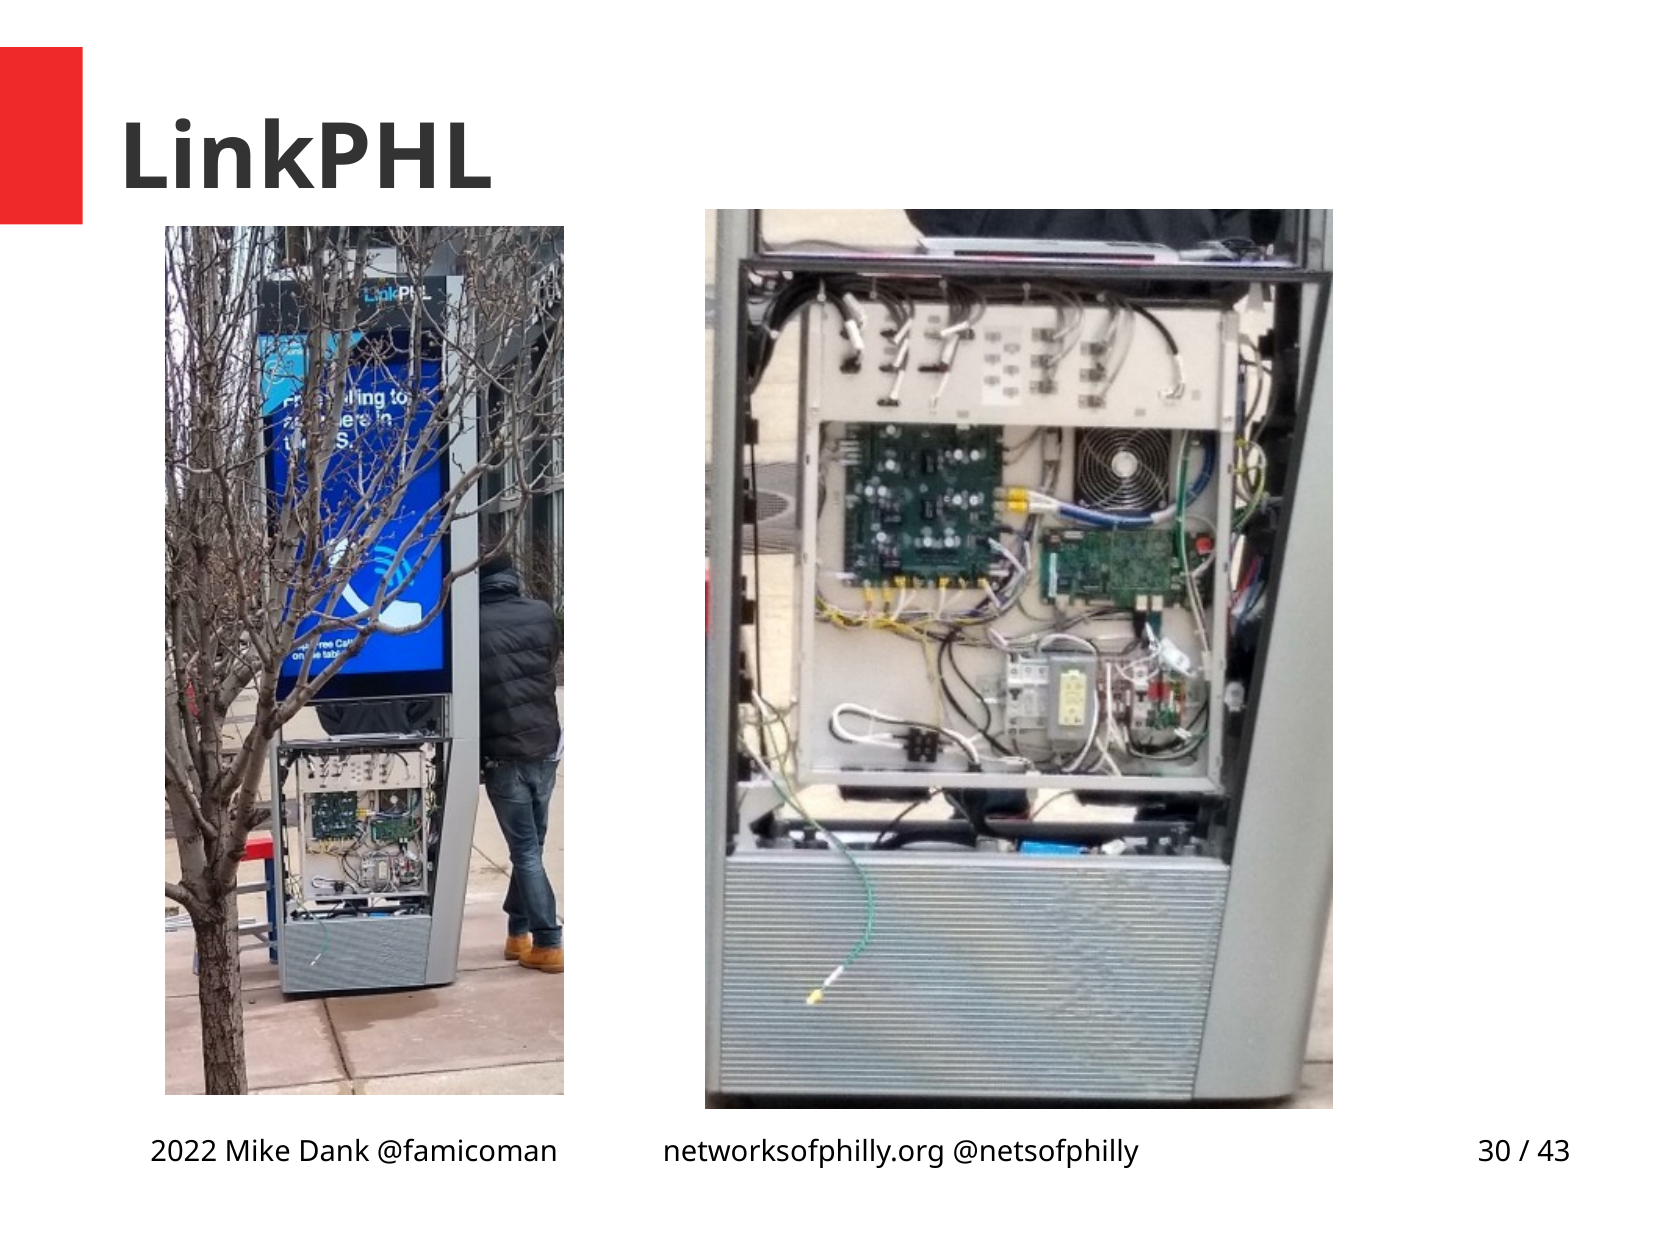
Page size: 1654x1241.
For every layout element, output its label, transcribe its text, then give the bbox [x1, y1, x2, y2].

picture [705, 209, 1333, 1109]
title LinkPHL [118, 49, 1571, 257]
picture [165, 226, 564, 1096]
